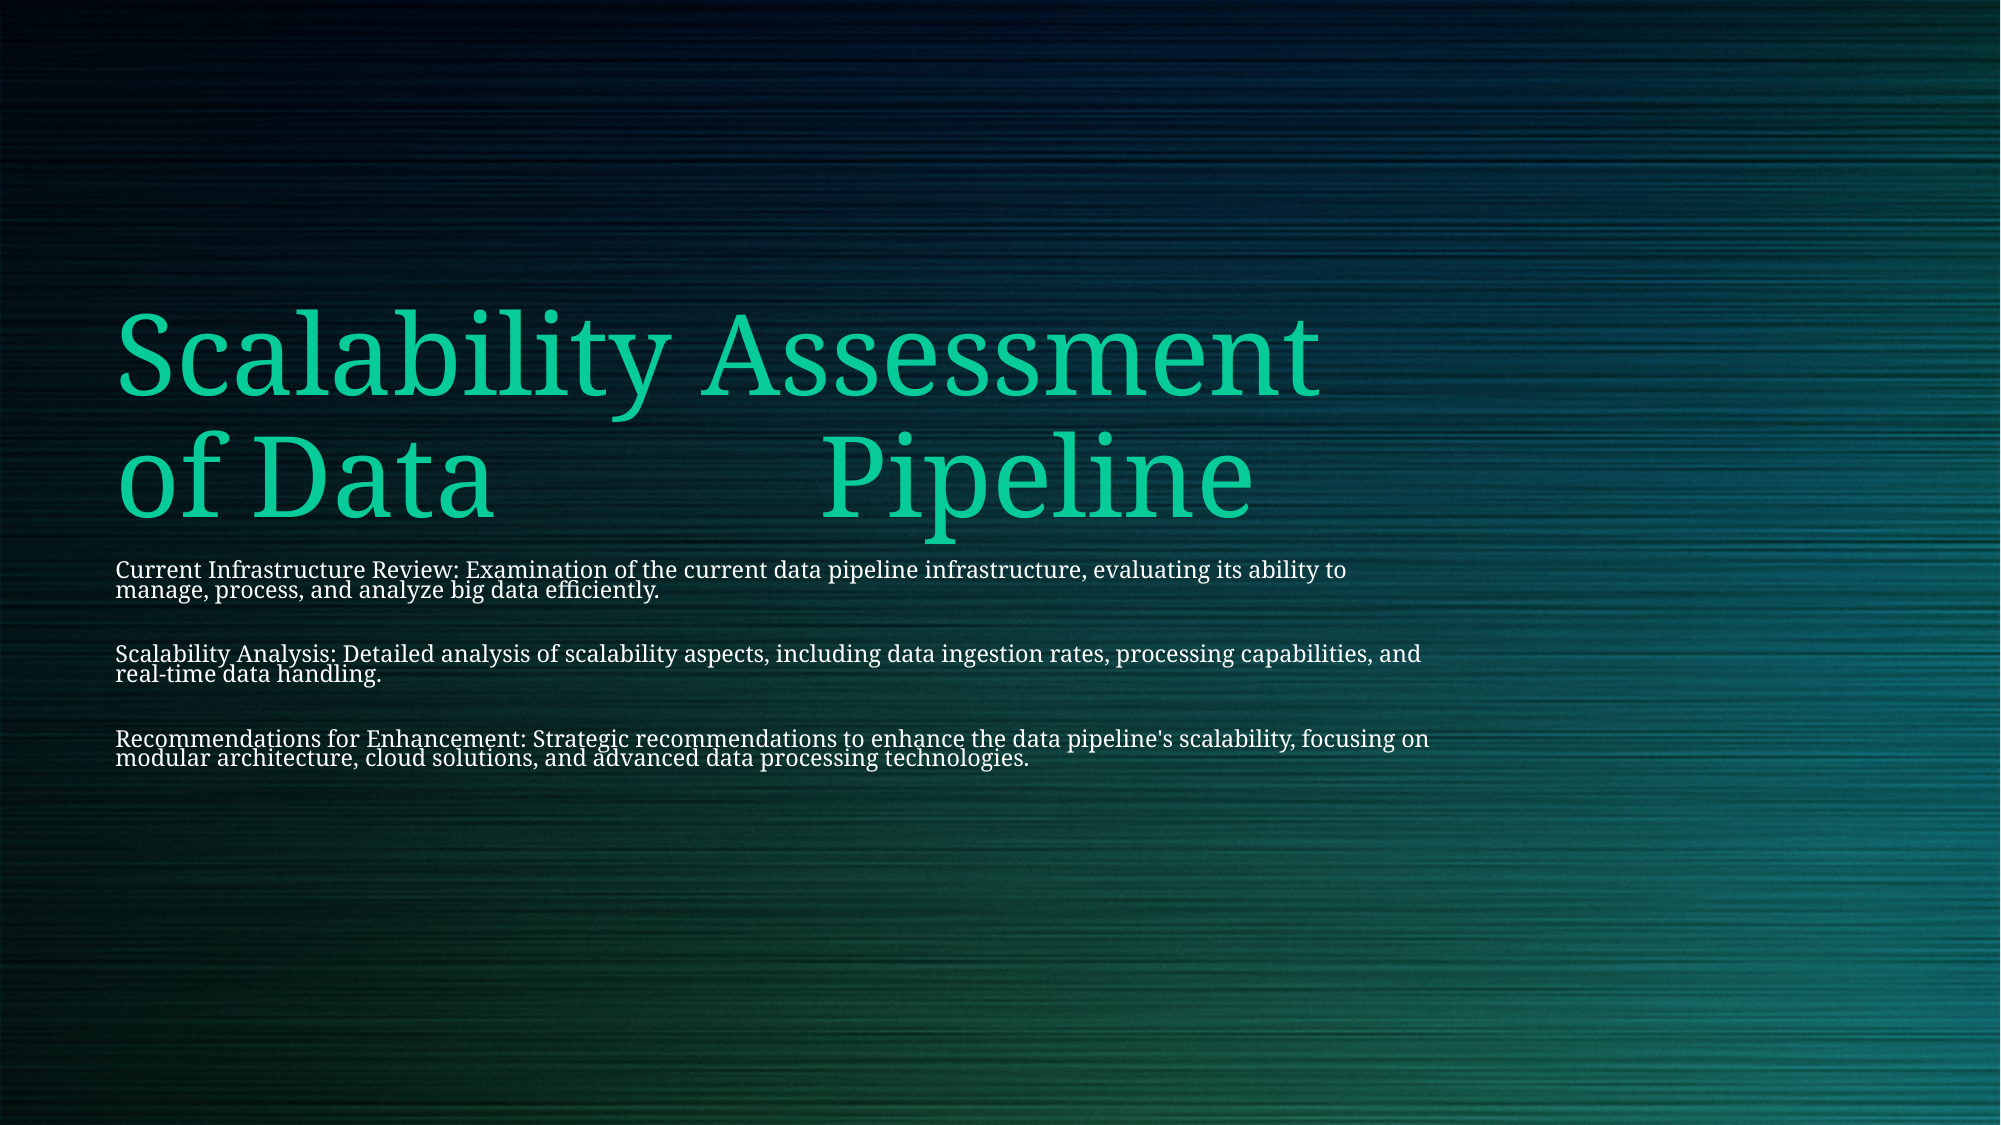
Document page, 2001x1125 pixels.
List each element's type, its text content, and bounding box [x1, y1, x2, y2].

list Current Infrastructure Review: Examination of the current data pipeline infrastructure, evaluating its ability to manage, process, and analyze big data efficiently. Scalability Analysis: Detailed analysis of scalability aspects, including data ingestion rates, processing capabilities, and real-time data handling. Recommendations for Enhancement: Strategic recommendations to enhance the data pipeline's scalability, focusing on modular architecture, cloud solutions, and advanced data processing technologies. [119, 433, 1884, 968]
title Scalability Assessment of Data Pipeline [24, 111, 1938, 393]
